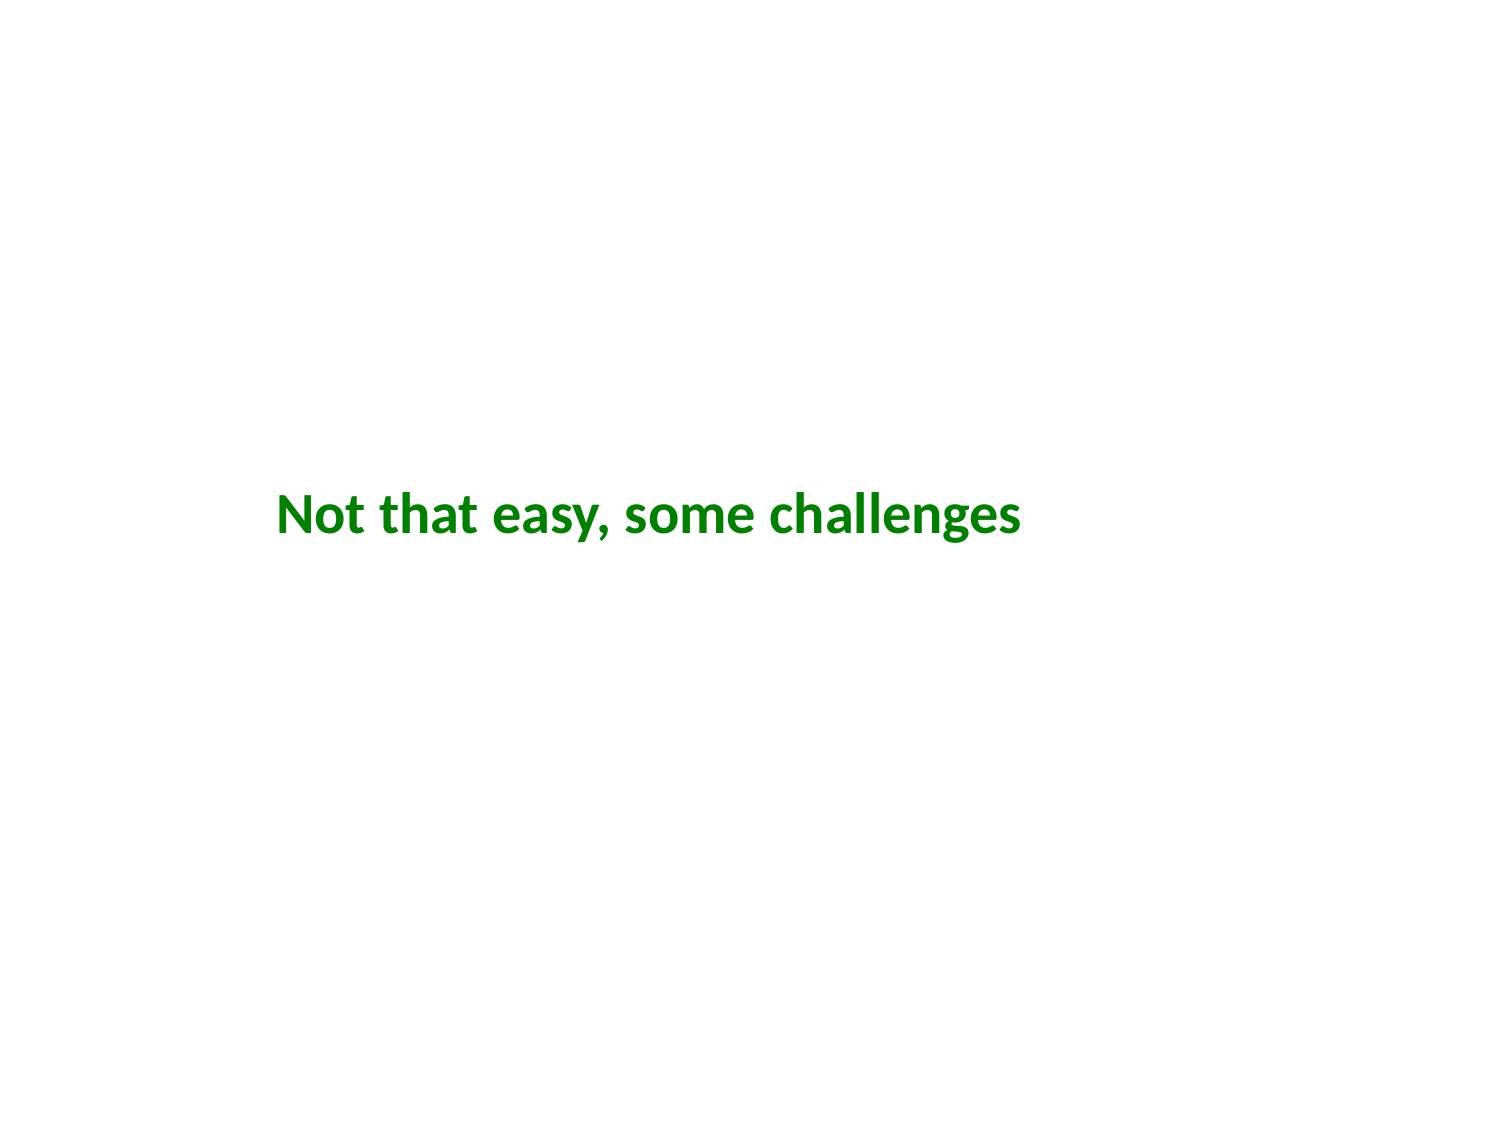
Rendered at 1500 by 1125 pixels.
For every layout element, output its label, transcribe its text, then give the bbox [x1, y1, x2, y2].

text_box Not that easy, some challenges [261, 468, 1038, 553]
